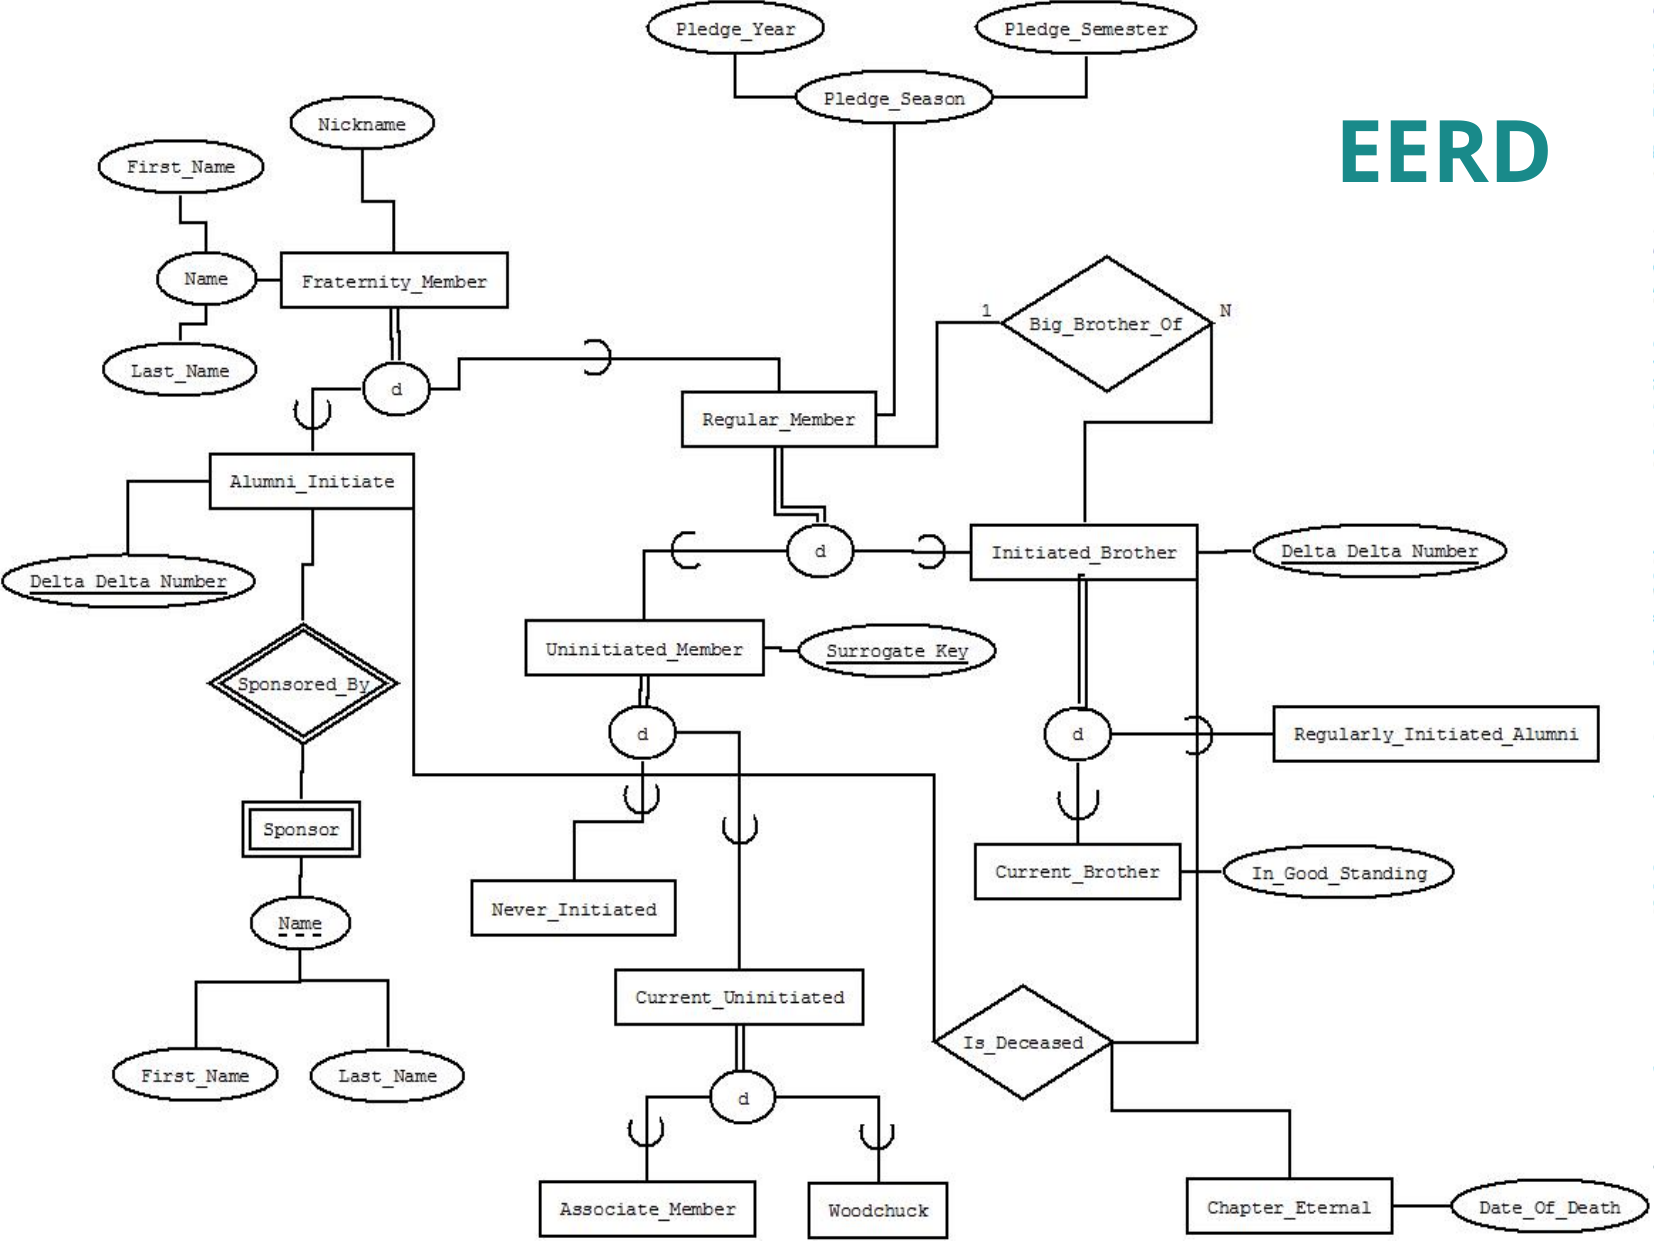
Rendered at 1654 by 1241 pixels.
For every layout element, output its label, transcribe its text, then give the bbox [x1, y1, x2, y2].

picture [0, 0, 1654, 1241]
title EERD [765, 45, 1654, 253]
